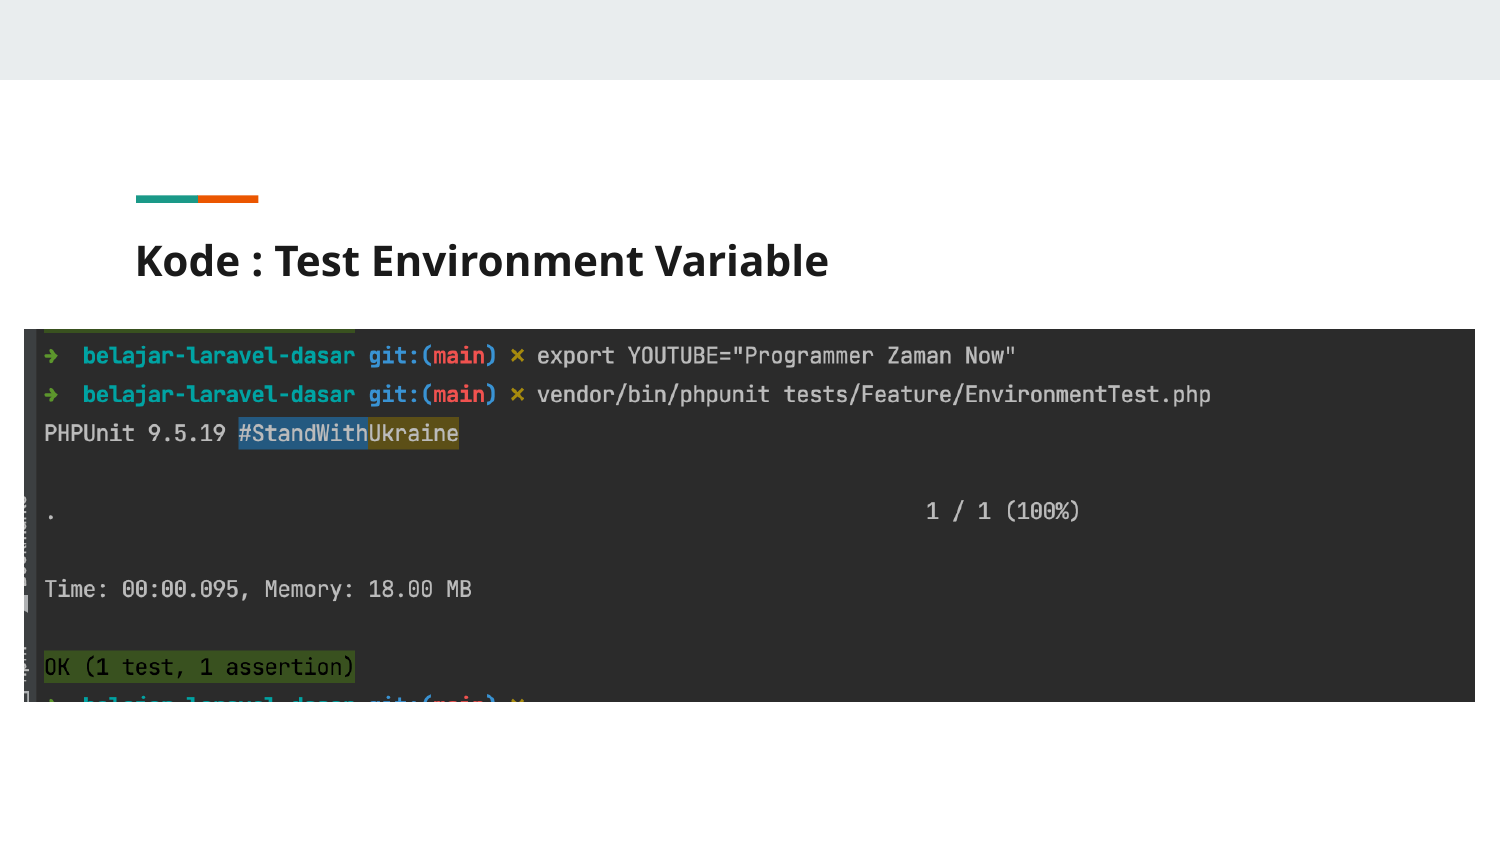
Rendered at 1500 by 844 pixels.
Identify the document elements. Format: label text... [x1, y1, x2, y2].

picture [24, 329, 1475, 702]
title Kode : Test Environment Variable [119, 216, 1381, 305]
